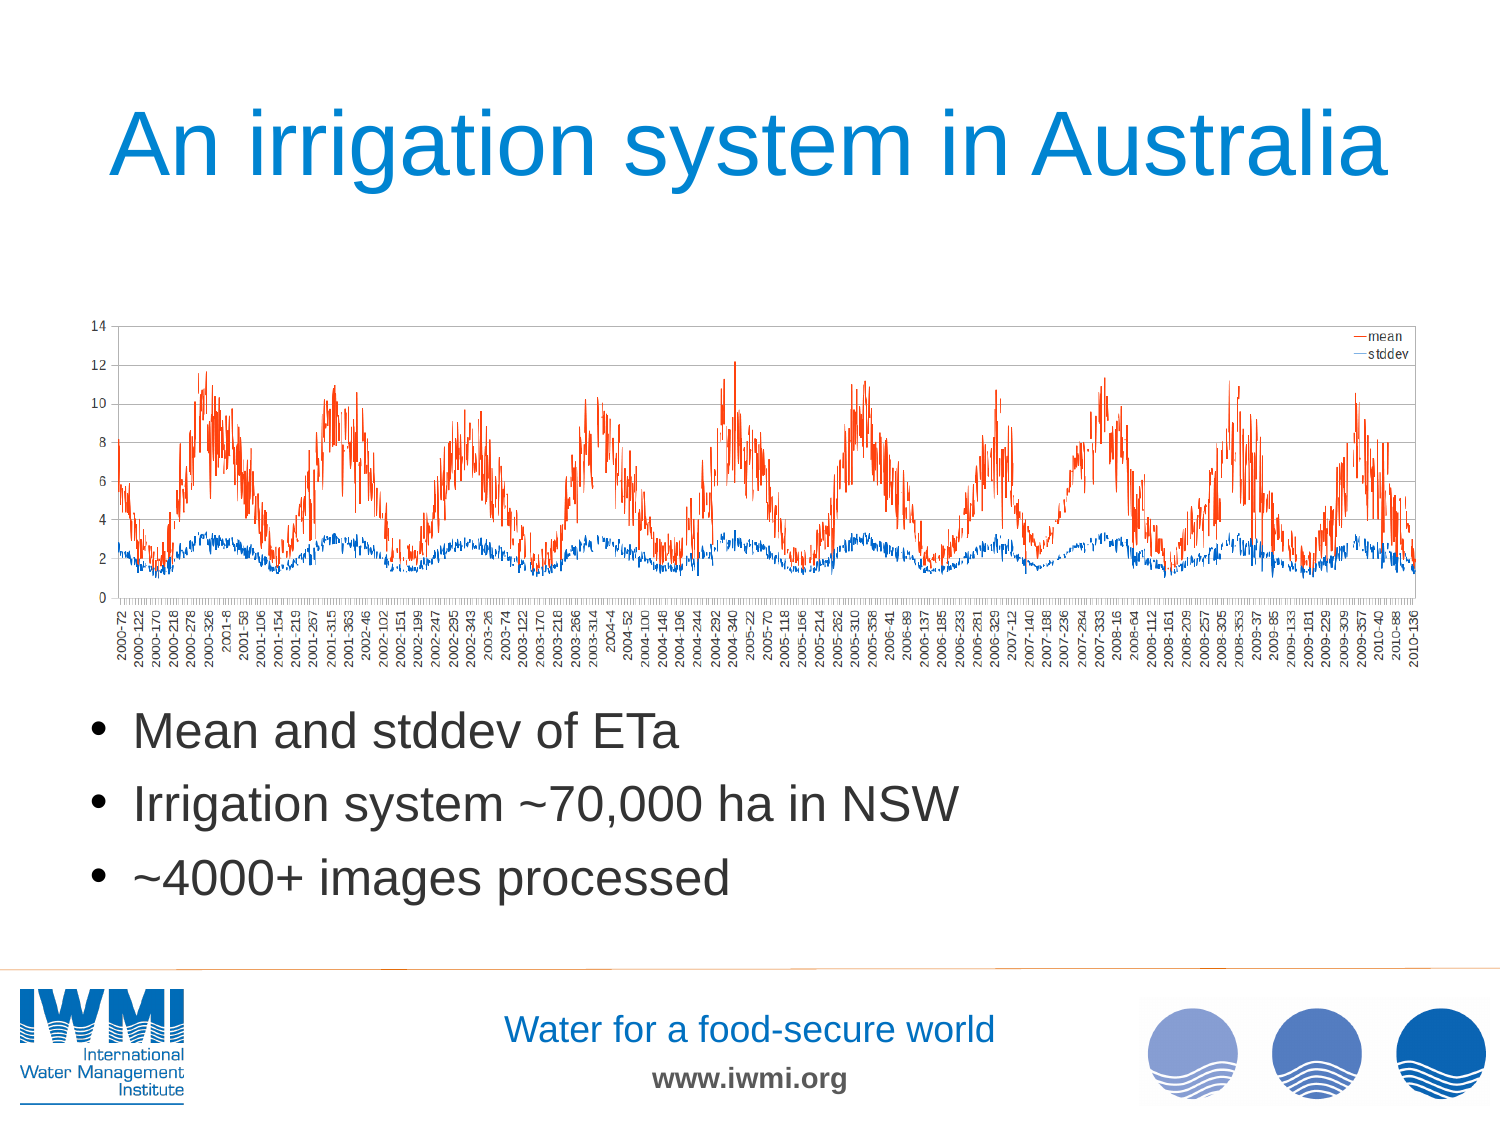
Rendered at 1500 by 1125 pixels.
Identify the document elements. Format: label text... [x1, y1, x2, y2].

picture [20, 989, 184, 1105]
title An irrigation system in Australia [75, 76, 1426, 202]
picture [74, 314, 1425, 684]
list Mean and stddev of ETa Irrigation system ~70,000 ha in NSW ~4000+ images processed [75, 690, 1426, 915]
